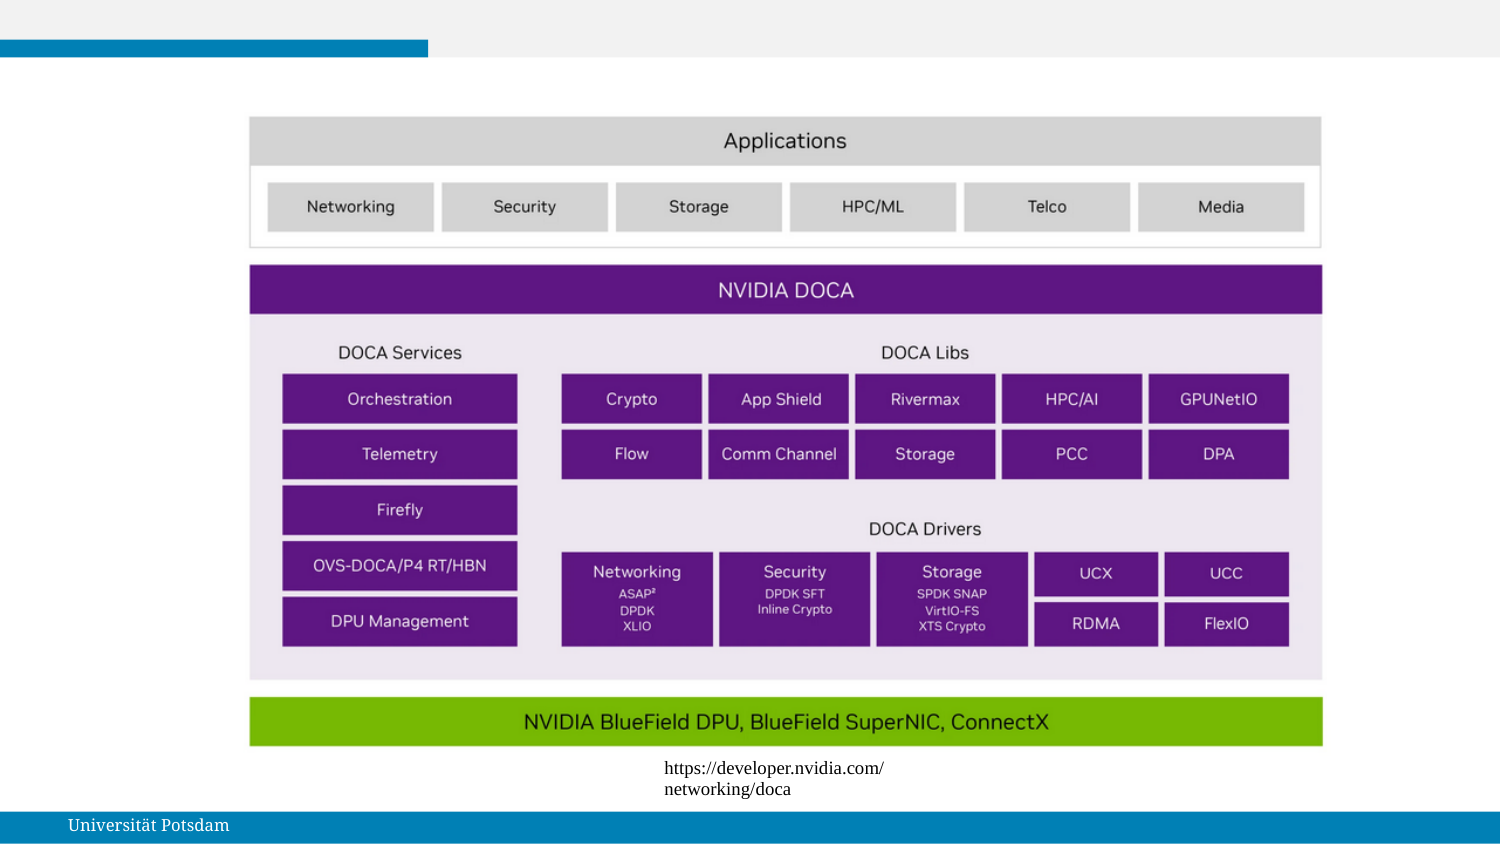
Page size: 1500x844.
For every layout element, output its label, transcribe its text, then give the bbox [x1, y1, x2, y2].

text_box https://developer.nvidia.com/networking/doca [649, 750, 916, 830]
picture [177, 58, 1398, 798]
